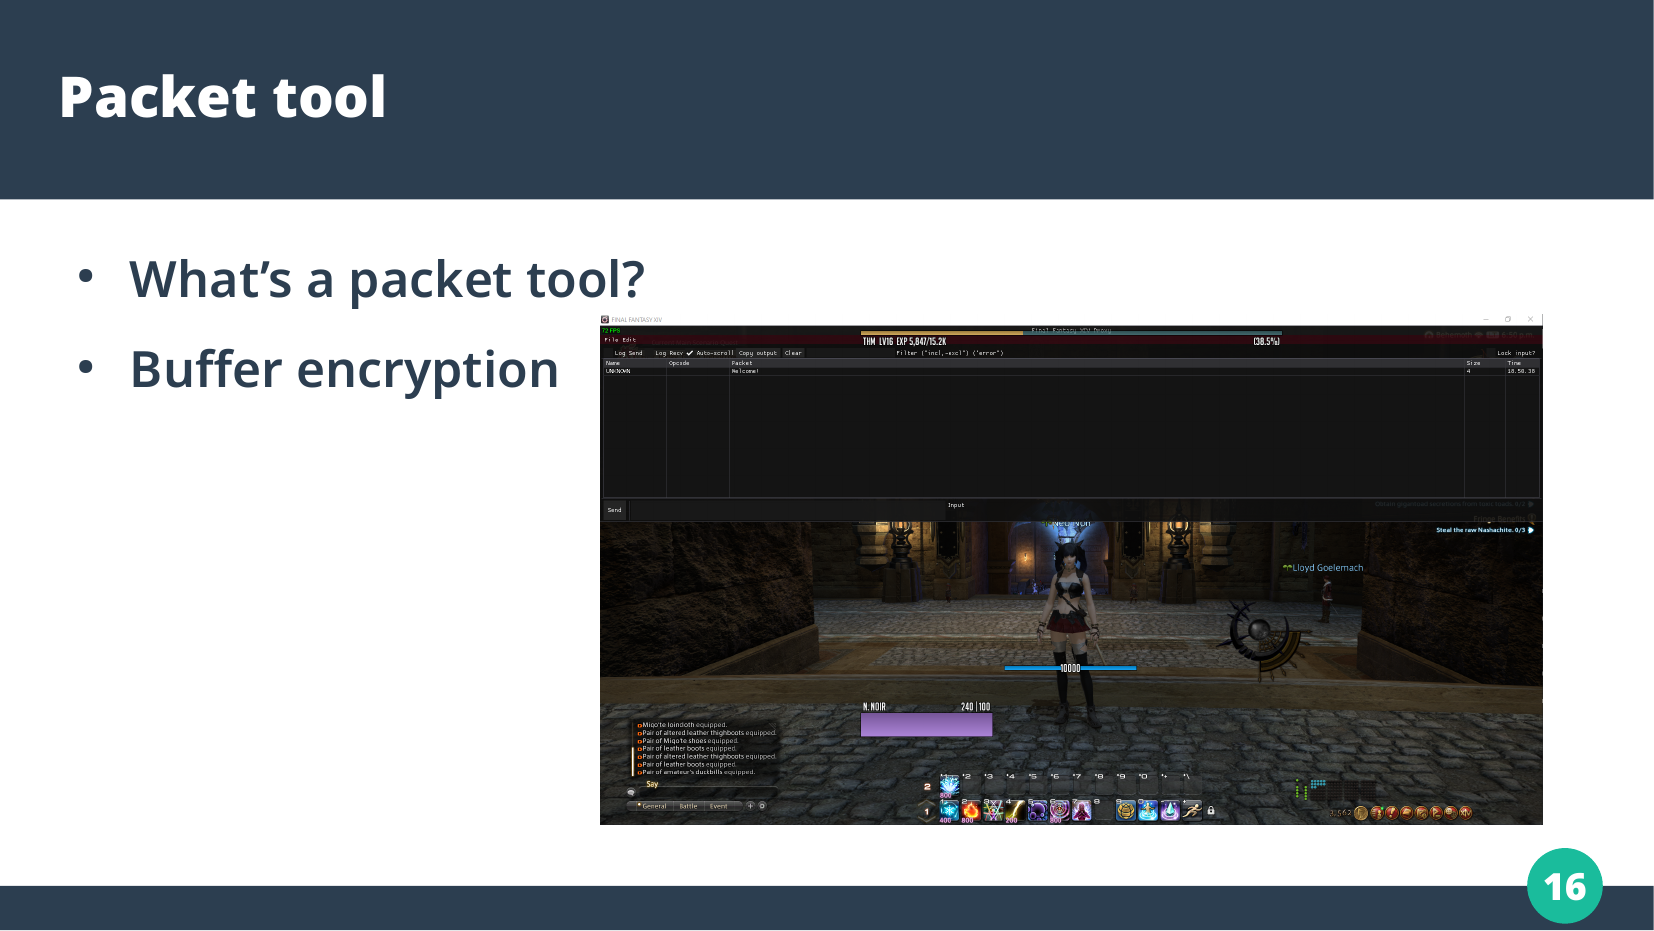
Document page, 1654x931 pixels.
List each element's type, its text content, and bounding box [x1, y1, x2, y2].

list What’s a packet tool? Buffer encryption [59, 243, 1595, 864]
picture [600, 314, 1543, 826]
title Packet tool [59, 37, 1595, 155]
